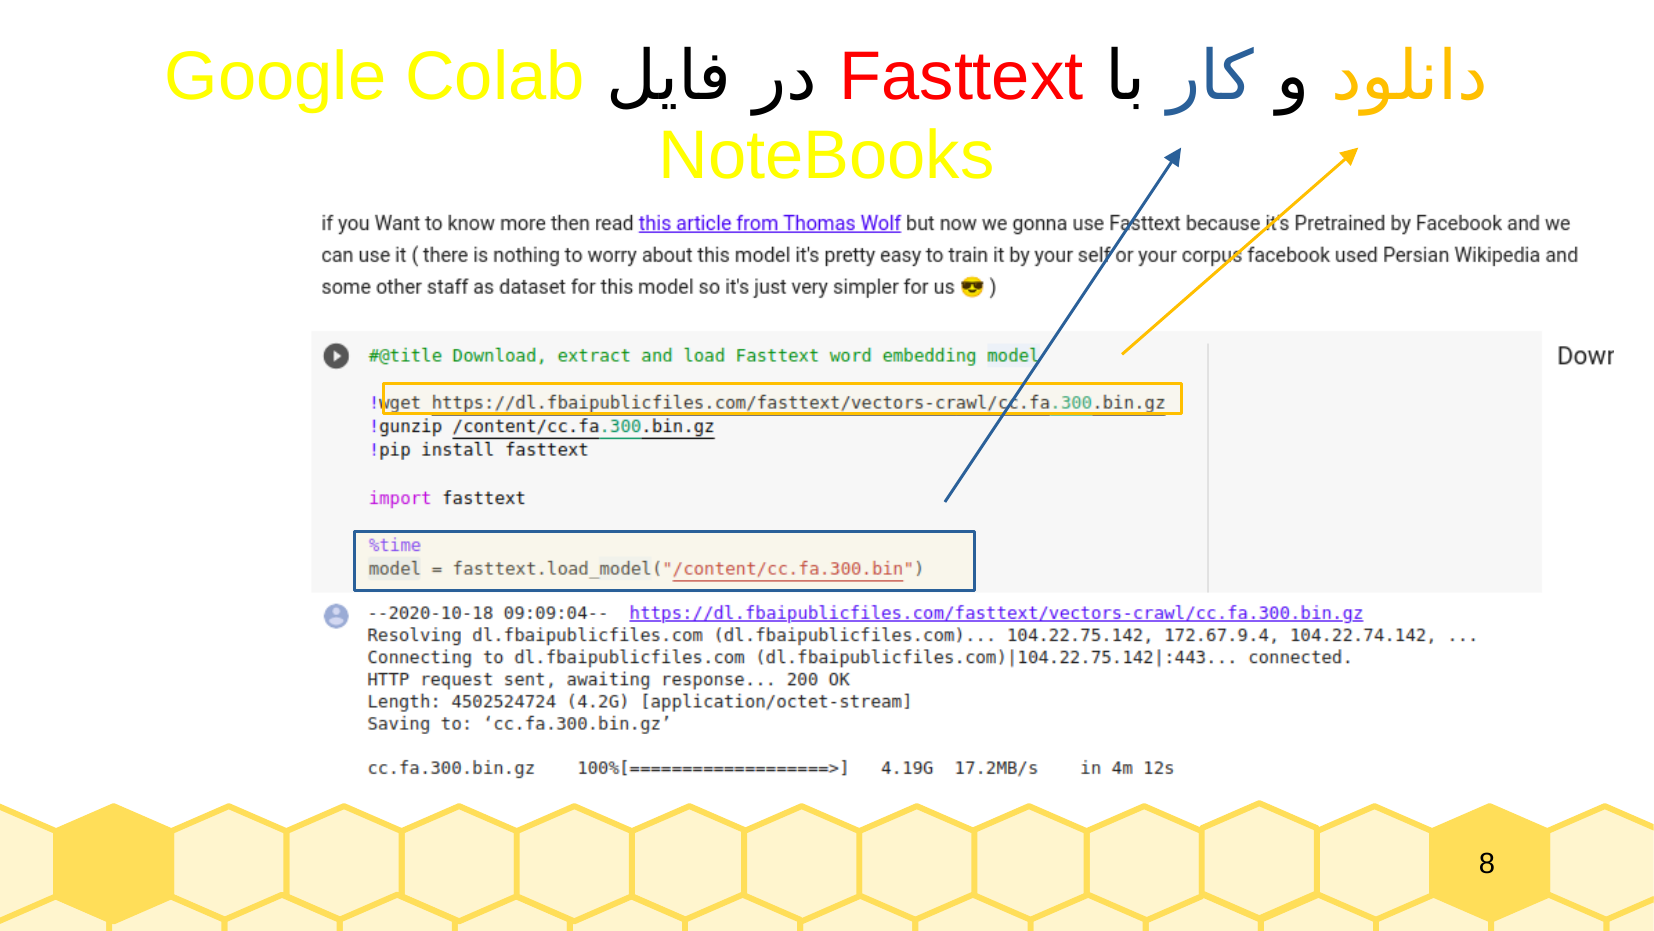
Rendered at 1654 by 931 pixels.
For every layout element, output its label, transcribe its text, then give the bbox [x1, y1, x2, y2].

text_box [354, 531, 975, 591]
text_box [1006, 383, 1182, 414]
title دانلود و کار با Fasttext در فایل Google Colab NoteBooks [82, 36, 1571, 194]
picture [295, 204, 1614, 799]
text_box [383, 383, 1021, 414]
